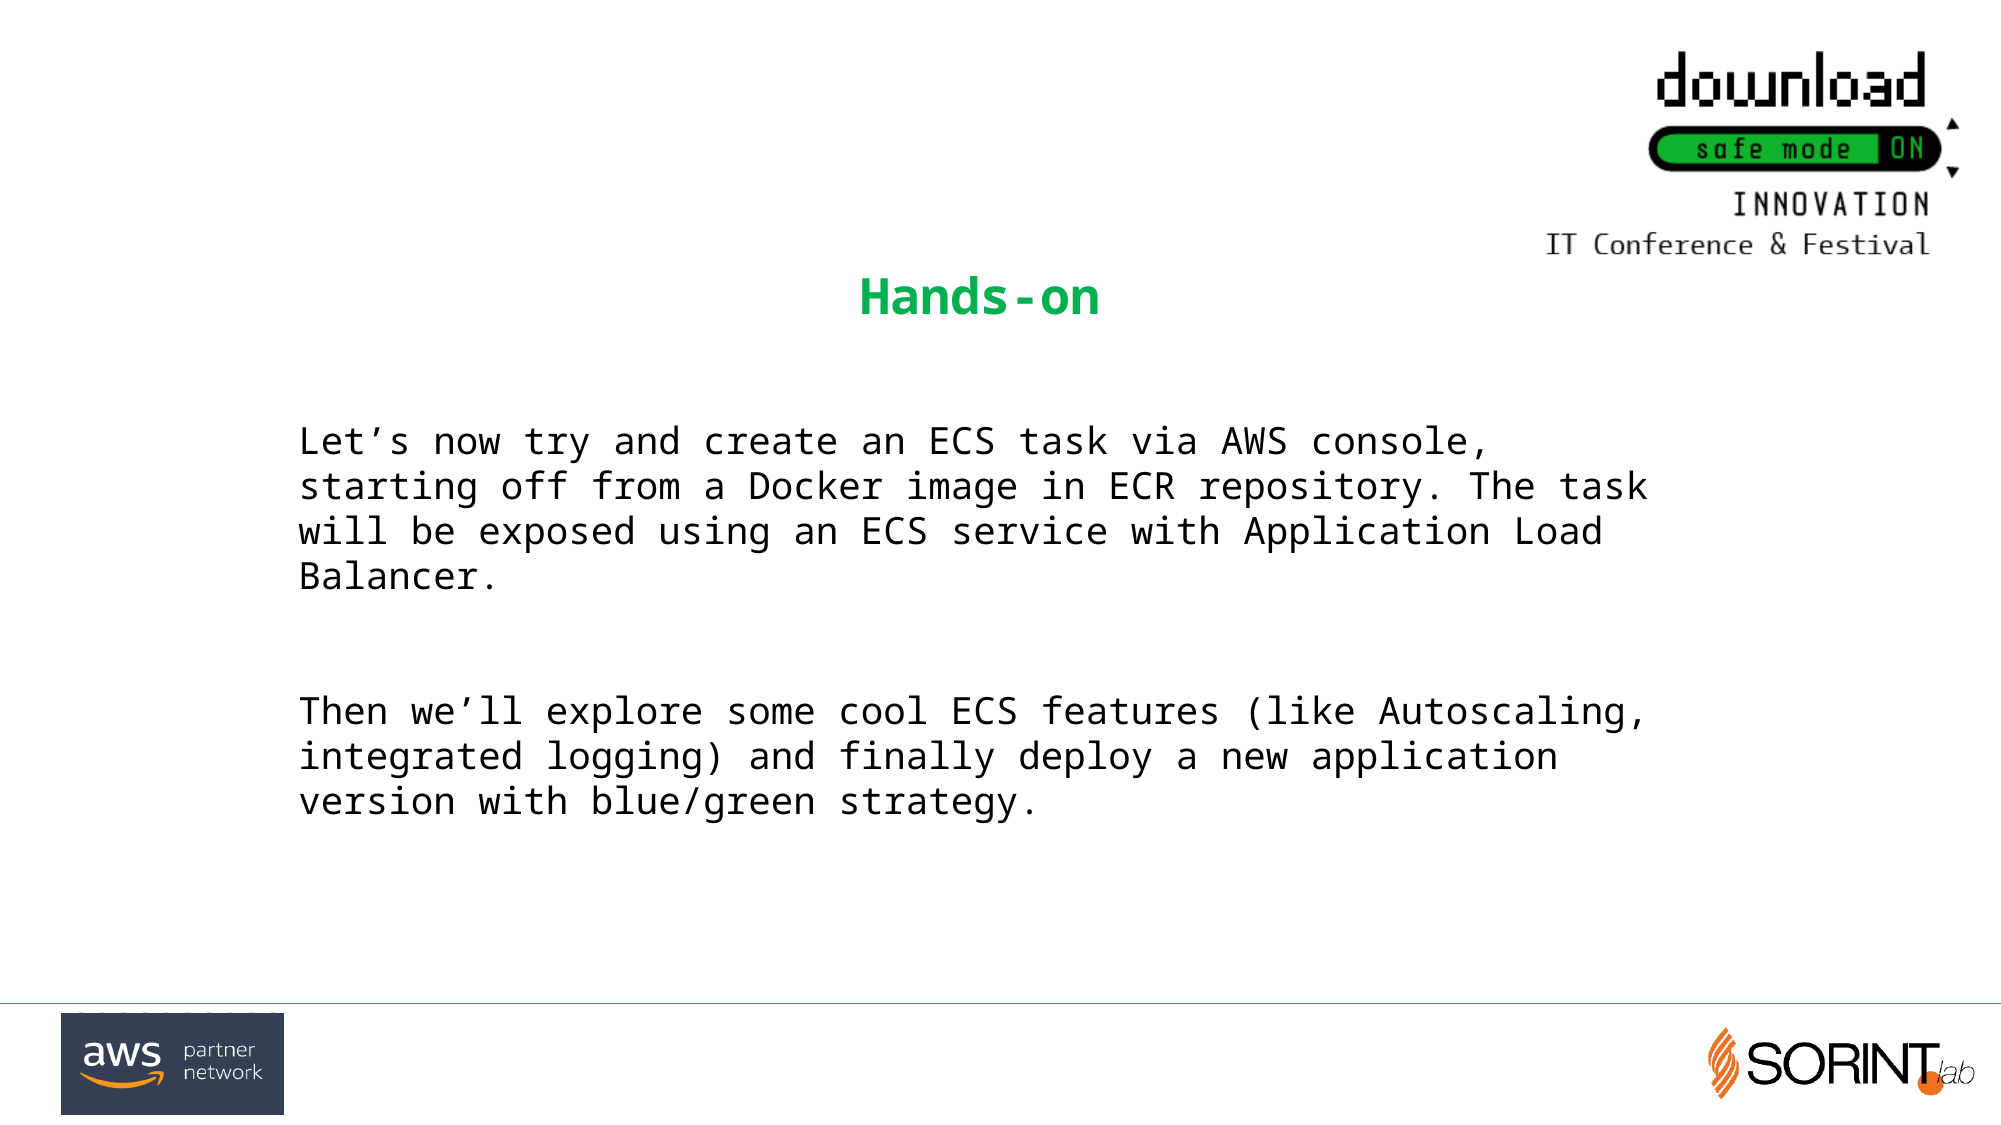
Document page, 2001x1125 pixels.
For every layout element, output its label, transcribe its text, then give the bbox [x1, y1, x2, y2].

picture [61, 1012, 284, 1115]
picture [1545, 47, 1961, 263]
title Hands-on [365, 236, 1595, 340]
text_box Let’s now try and create an ECS task via AWS console, starting off from a Docker image in ECR repository. The task will be exposed using an ECS service with Application Load Balancer. Then we’ll explore some cool ECS features (like Autoscaling, integrated logging) and finally deploy a new application version with blue/green strategy. [283, 401, 1701, 944]
picture [1706, 1027, 1976, 1099]
